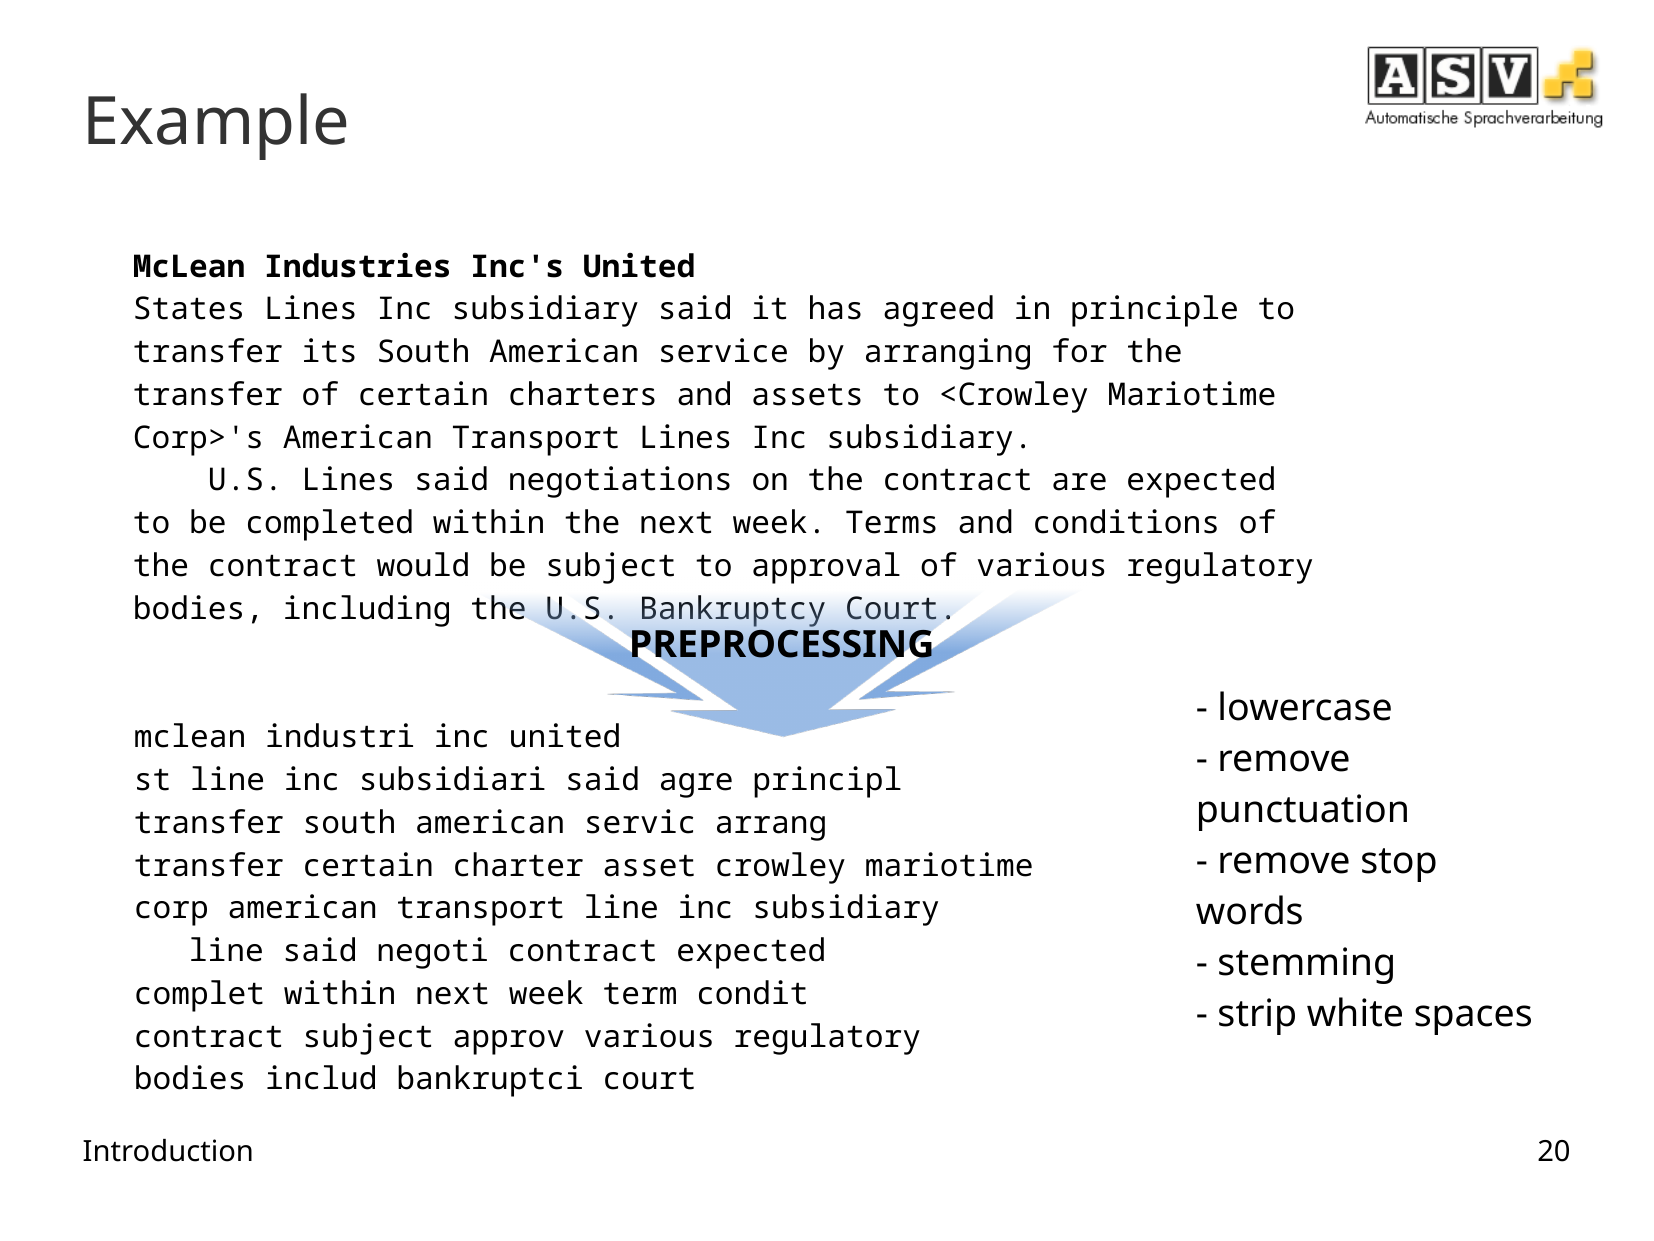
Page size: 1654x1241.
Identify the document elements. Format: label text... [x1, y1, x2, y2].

text_box - lowercase - remove punctuation - remove stop words - stemming - strip white spaces [1181, 673, 1560, 932]
picture [1364, 43, 1605, 129]
picture [437, 555, 1123, 764]
text_box mclean industri inc united st line inc subsidiari said agre principl transfer south american servic arrang transfer certain charter asset crowley mariotime corp american transport line inc subsidiary line said negoti contract expected complet within next week term condit contract subject approv various regulatory bodies includ bankruptci court [100, 706, 1483, 1100]
text_box McLean Industries Inc's United States Lines Inc subsidiary said it has agreed in principle to transfer its South American service by arranging for the transfer of certain charters and assets to <Crowley Mariotime Corp>'s American Transport Lines Inc subsidiary. U.S. Lines said negotiations on the contract are expected to be completed within the next week. Terms and conditions of the contract would be subject to approval of various regulatory bodies, including the U.S. Bankruptcy Court. [118, 236, 1501, 632]
title Example [82, 49, 1347, 189]
text_box PREPROCESSING [614, 609, 967, 674]
